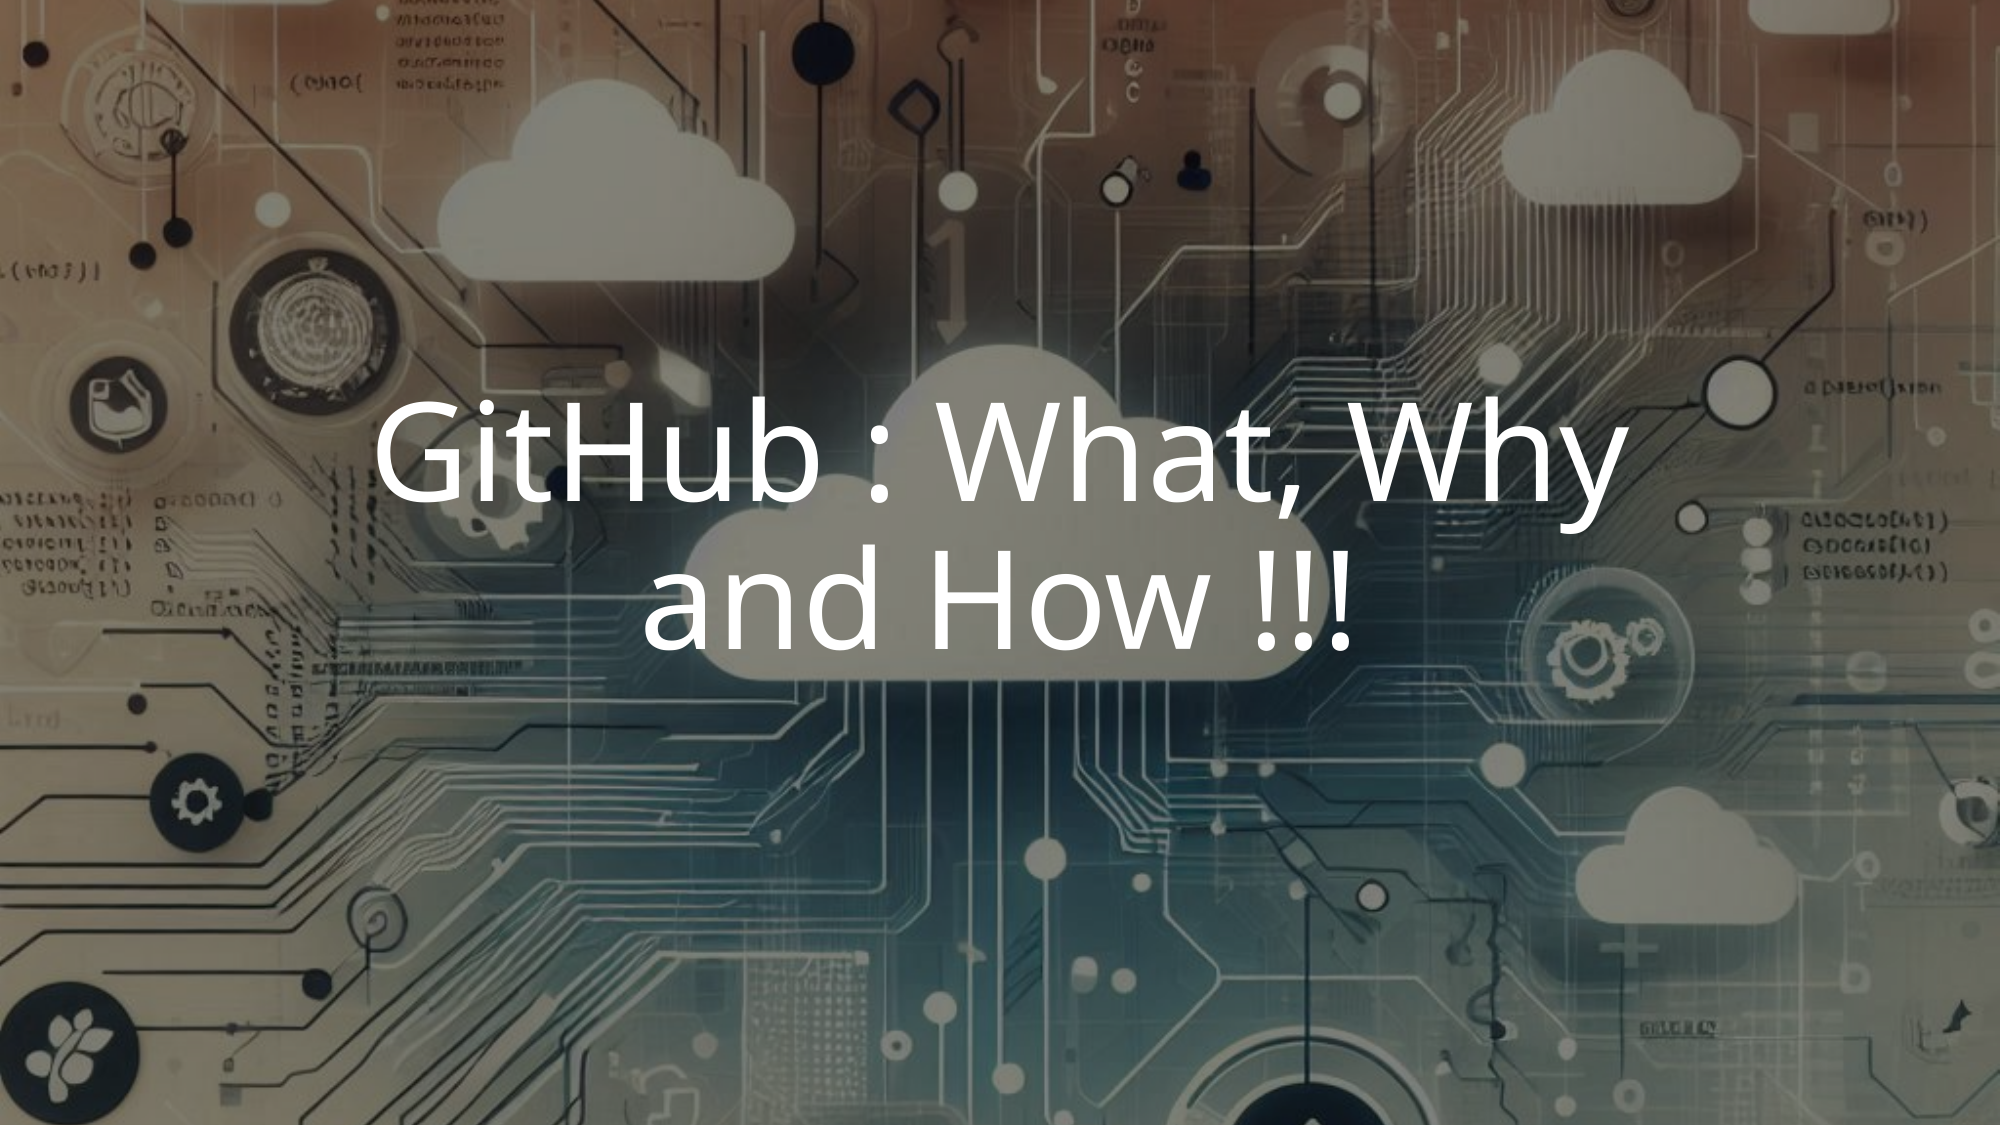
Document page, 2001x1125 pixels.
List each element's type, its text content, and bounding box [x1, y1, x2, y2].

title GitHub : What, Why and How !!! [249, 184, 1750, 687]
picture [0, 0, 2000, 1125]
